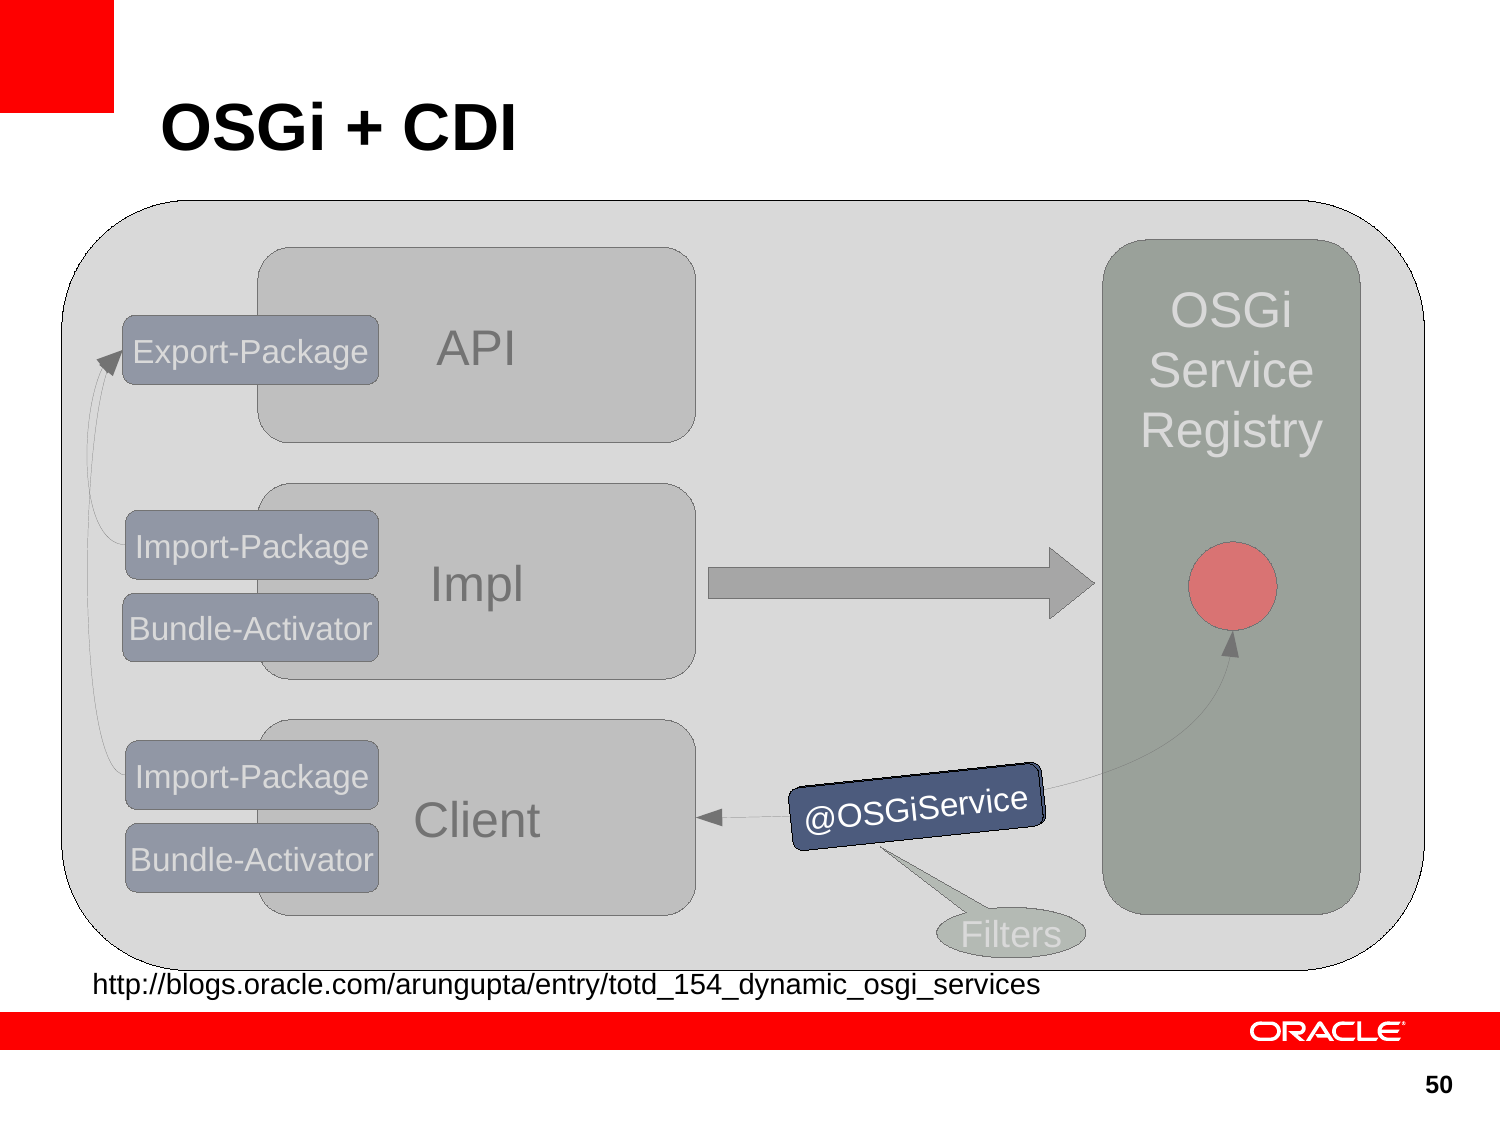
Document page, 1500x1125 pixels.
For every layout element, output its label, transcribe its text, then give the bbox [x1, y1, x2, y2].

text_box [61, 200, 1425, 971]
picture [0, 0, 114, 113]
title OSGi + CDI [145, 42, 1390, 213]
text_box ServiceTracker [798, 762, 1046, 824]
picture [0, 1012, 1500, 1050]
text_box http://blogs.oracle.com/arungupta/entry/totd_154_dynamic_osgi_services [7, 965, 1128, 1007]
text_box @OSGiService [788, 763, 1044, 851]
